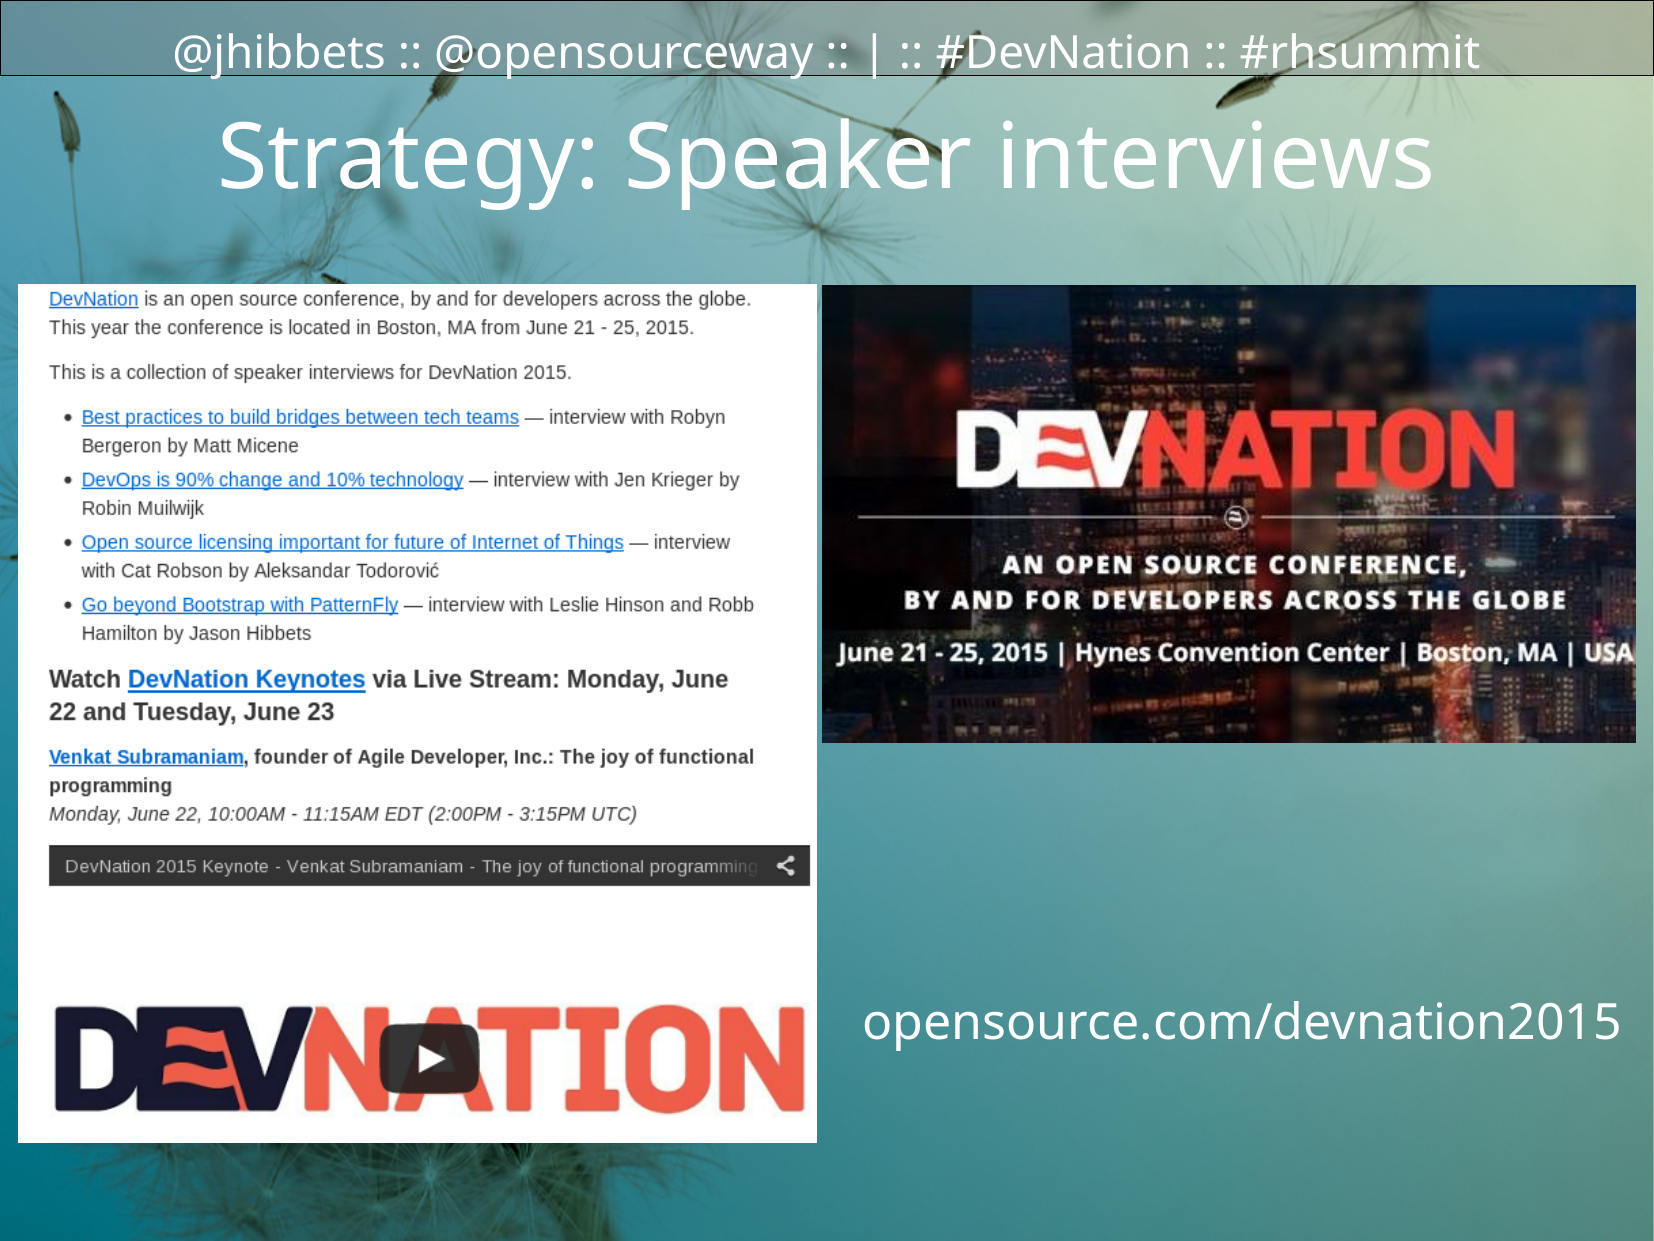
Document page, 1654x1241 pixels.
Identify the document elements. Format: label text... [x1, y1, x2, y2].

title Strategy: Speaker interviews [82, 49, 1571, 257]
picture [0, 76, 1654, 1241]
text_box opensource.com/devnation2015 [847, 978, 1628, 1044]
